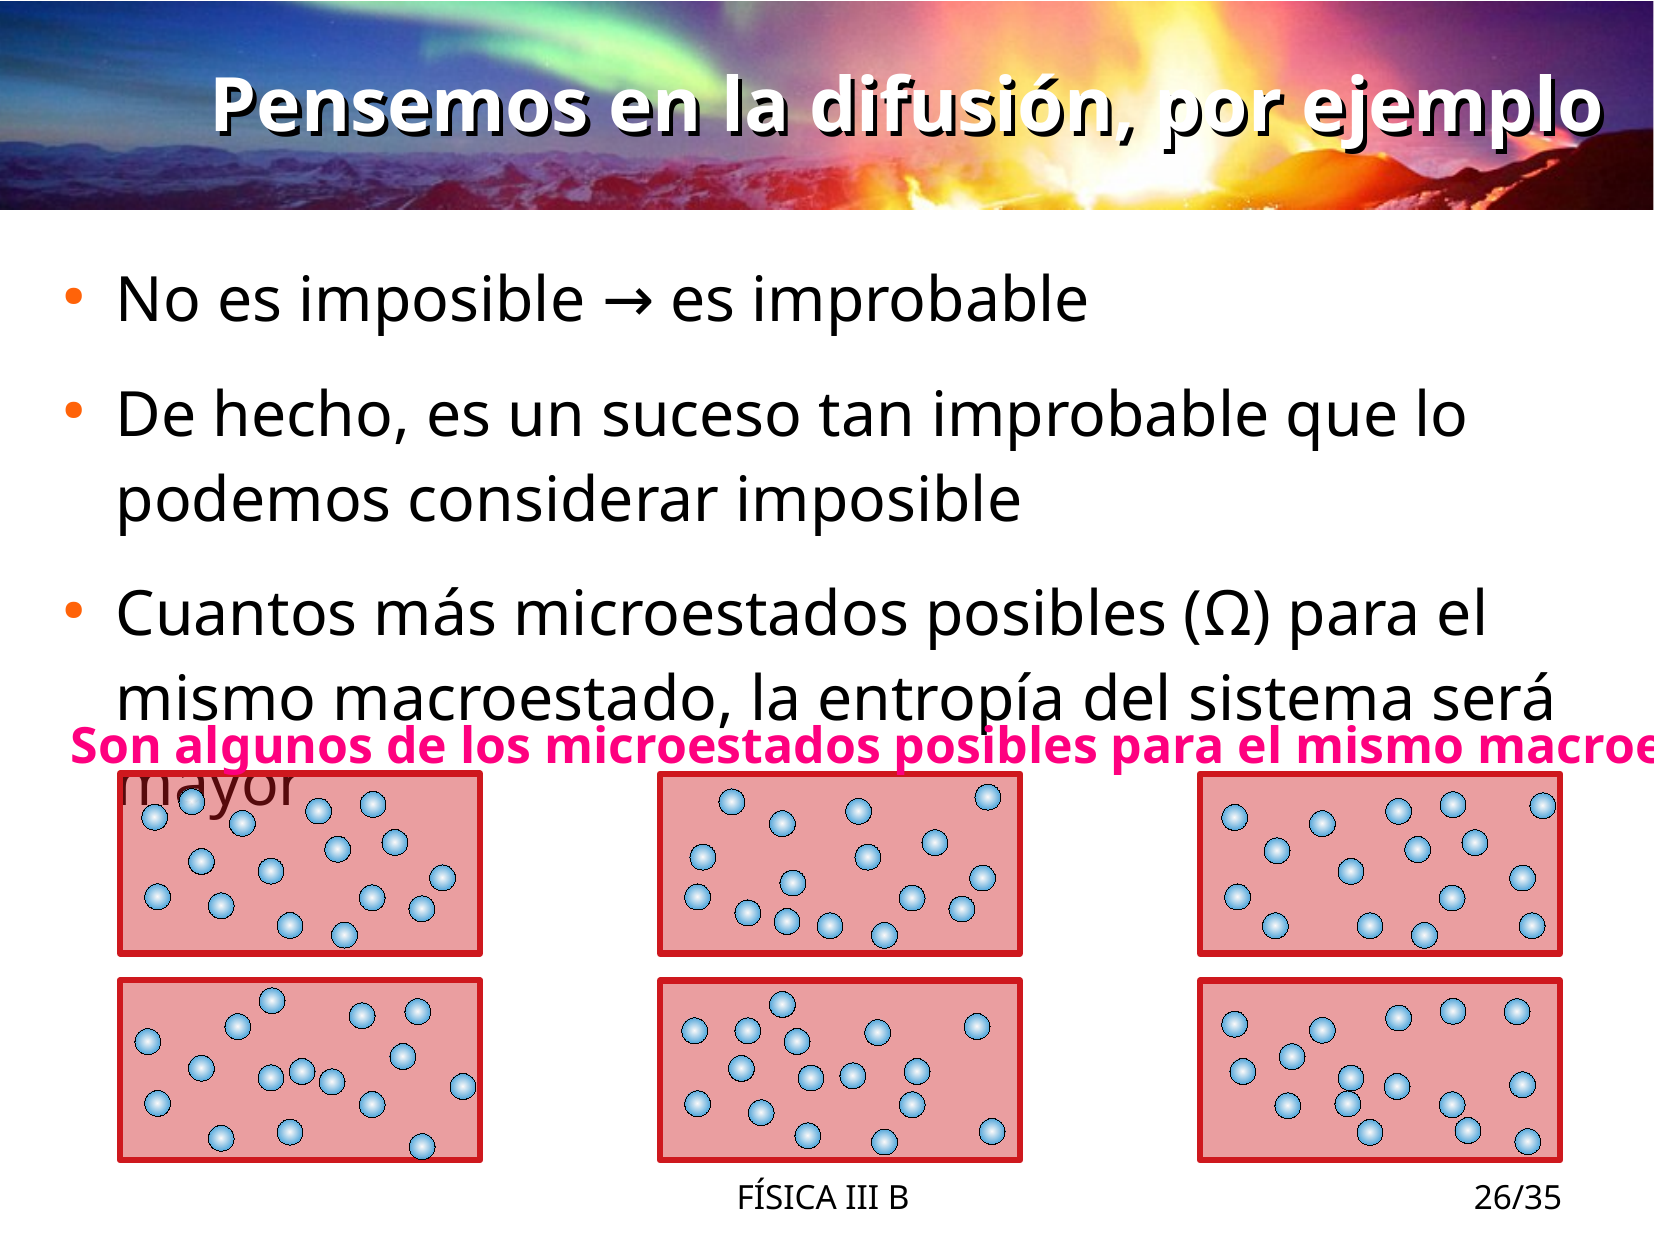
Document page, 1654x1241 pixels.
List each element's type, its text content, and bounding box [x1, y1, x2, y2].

text_box [660, 778, 1021, 954]
text_box [120, 778, 481, 954]
text_box [1200, 778, 1561, 954]
text_box [120, 980, 481, 1161]
text_box [660, 980, 1021, 1161]
text_box [1200, 980, 1561, 1161]
list No es imposible → es improbable De hecho, es un suceso tan improbable que lo podemos considerar imposible Cuantos más microestados posibles (Ω) para el mismo macroestado, la entropía del sistema será mayor [45, 255, 1606, 1156]
picture [0, 1, 1654, 210]
text_box Son algunos de los microestados posibles para el mismo macroestado [55, 702, 1587, 778]
title Pensemos en la difusión, por ejemplo [45, 15, 1606, 191]
